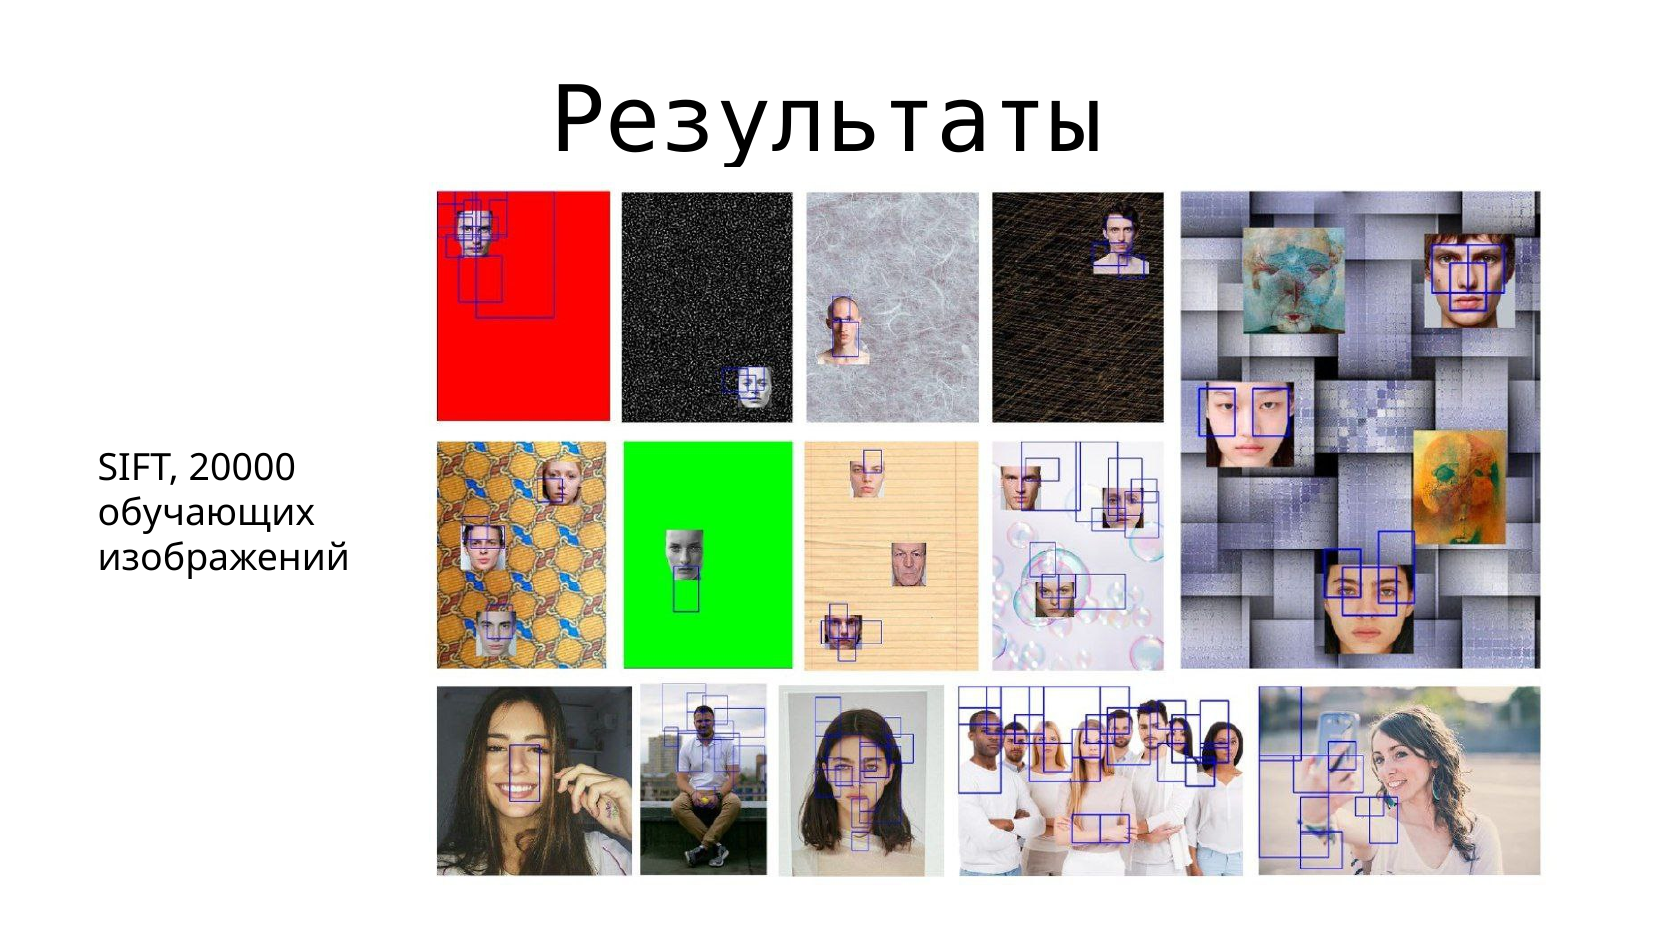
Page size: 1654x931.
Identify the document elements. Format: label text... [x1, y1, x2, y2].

text_box SIFT, 20000 обучающих изображений [82, 435, 407, 587]
picture [414, 167, 1560, 894]
title Результаты [82, 37, 1571, 193]
